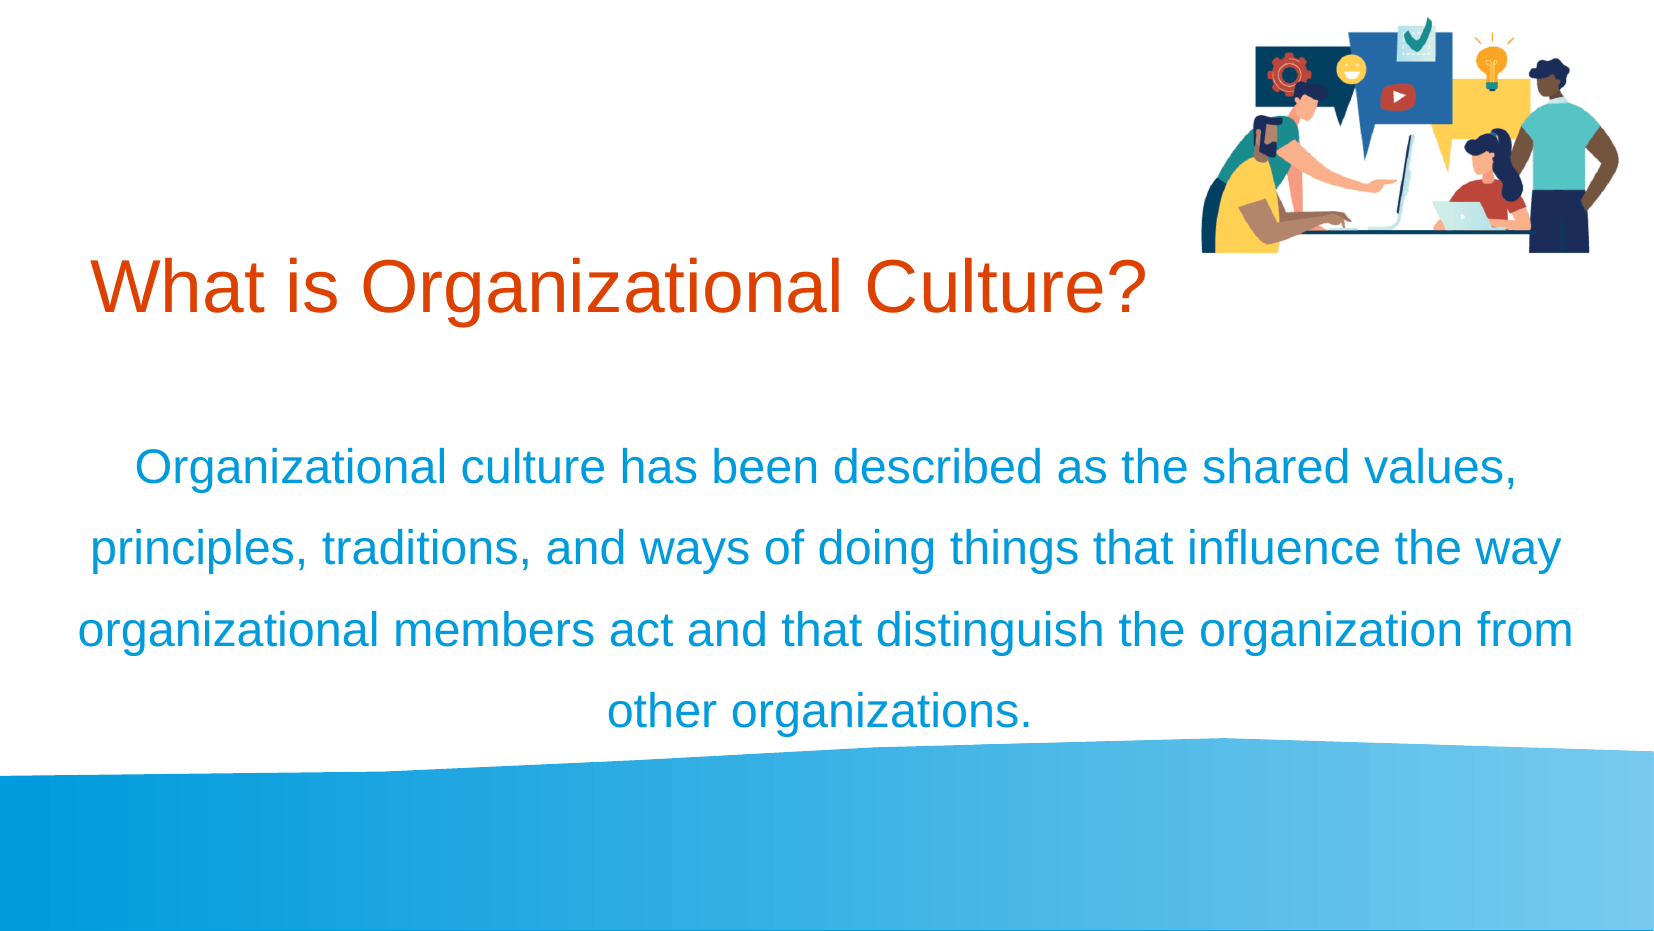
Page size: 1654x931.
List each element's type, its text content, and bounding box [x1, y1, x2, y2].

title What is Organizational Culture? [0, 197, 1477, 376]
picture [1200, 0, 1620, 345]
list Organizational culture has been described as the shared values, principles, traditions, and ways of doing things that influence the way organizational members act and that distinguish the organization from other organizations. [59, 412, 1595, 739]
